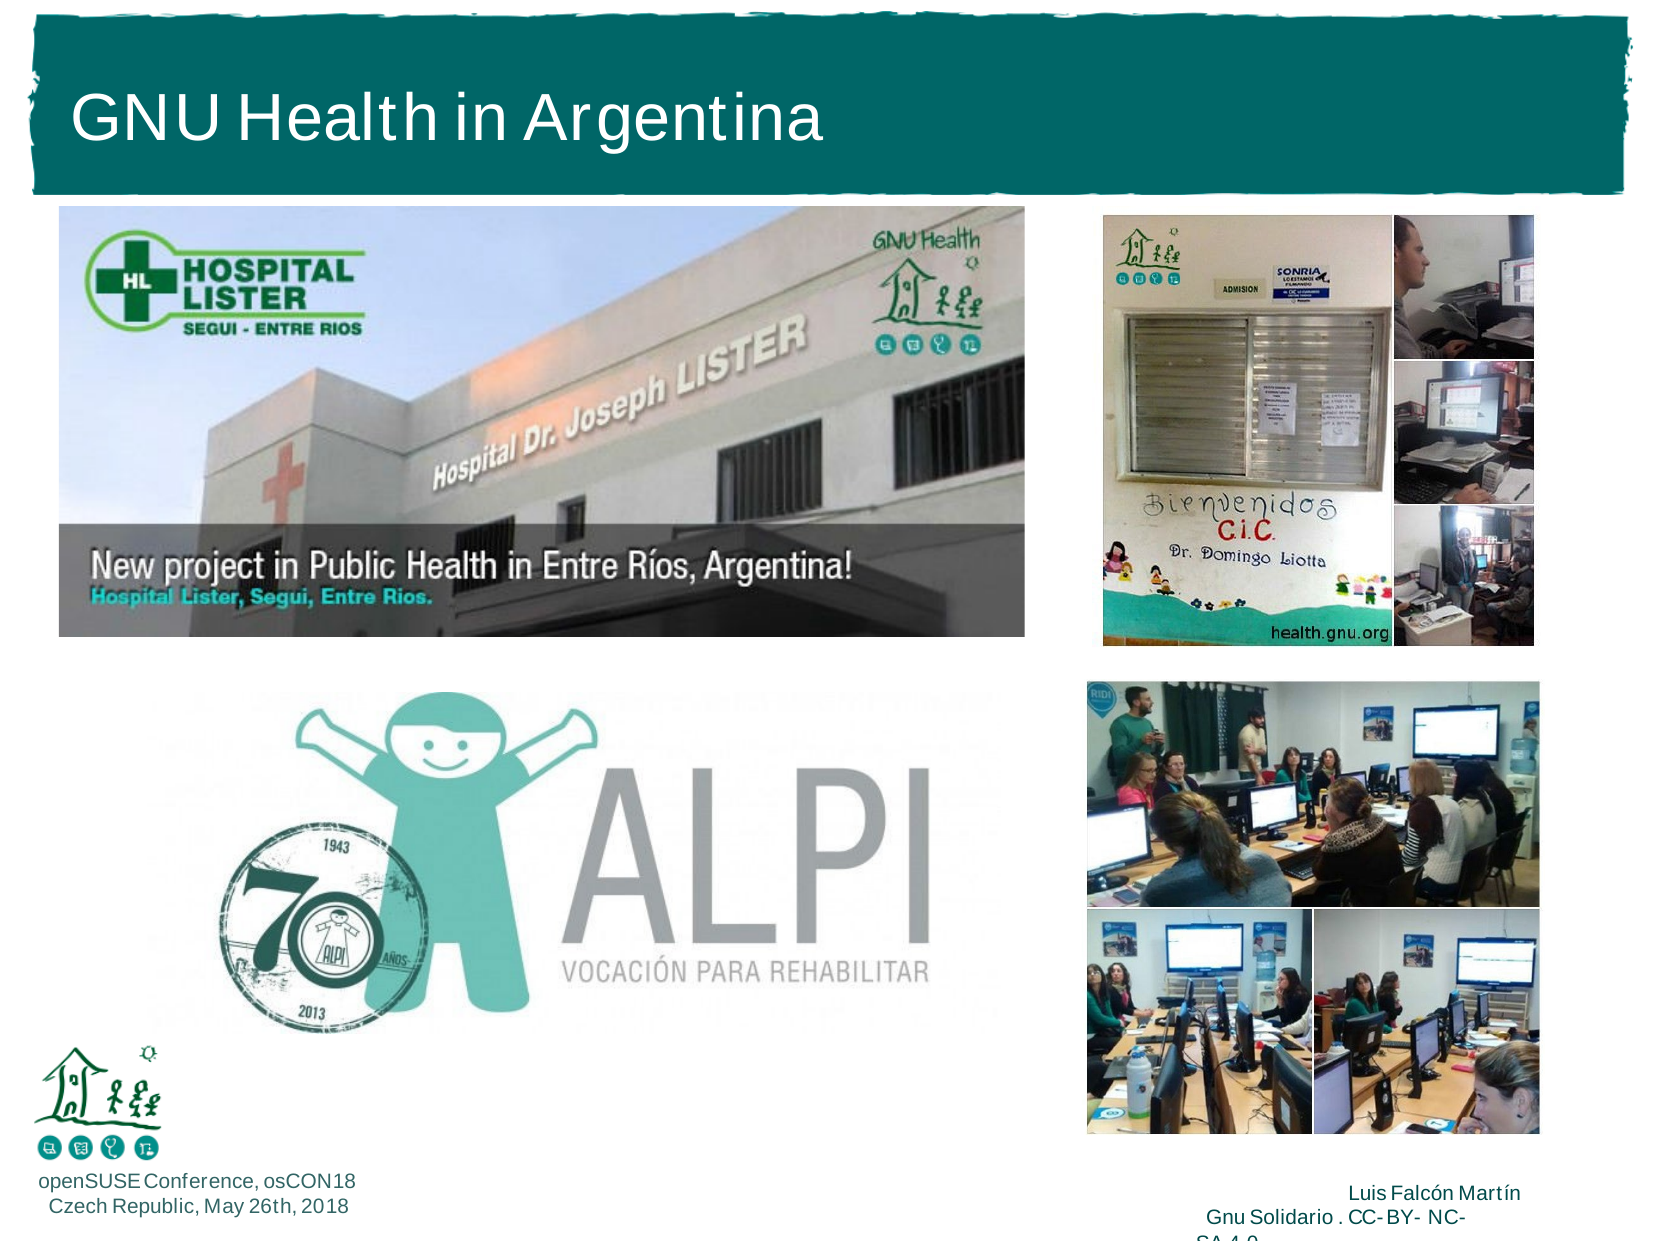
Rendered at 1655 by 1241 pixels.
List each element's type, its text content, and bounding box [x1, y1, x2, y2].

title GNUHealthinArgentina [48, 74, 1607, 179]
text_box [59, 207, 1025, 636]
text_box [1092, 207, 1541, 650]
text_box [1082, 679, 1545, 1137]
text_box LuisFalcónMartín GnuSolidario.CC-BY-NC-SA4.0 [1193, 1179, 1531, 1230]
text_box [148, 692, 1001, 1033]
text_box openSUSEConference,osCON18 CzechRepublic,May26th,2018 [36, 1167, 361, 1218]
